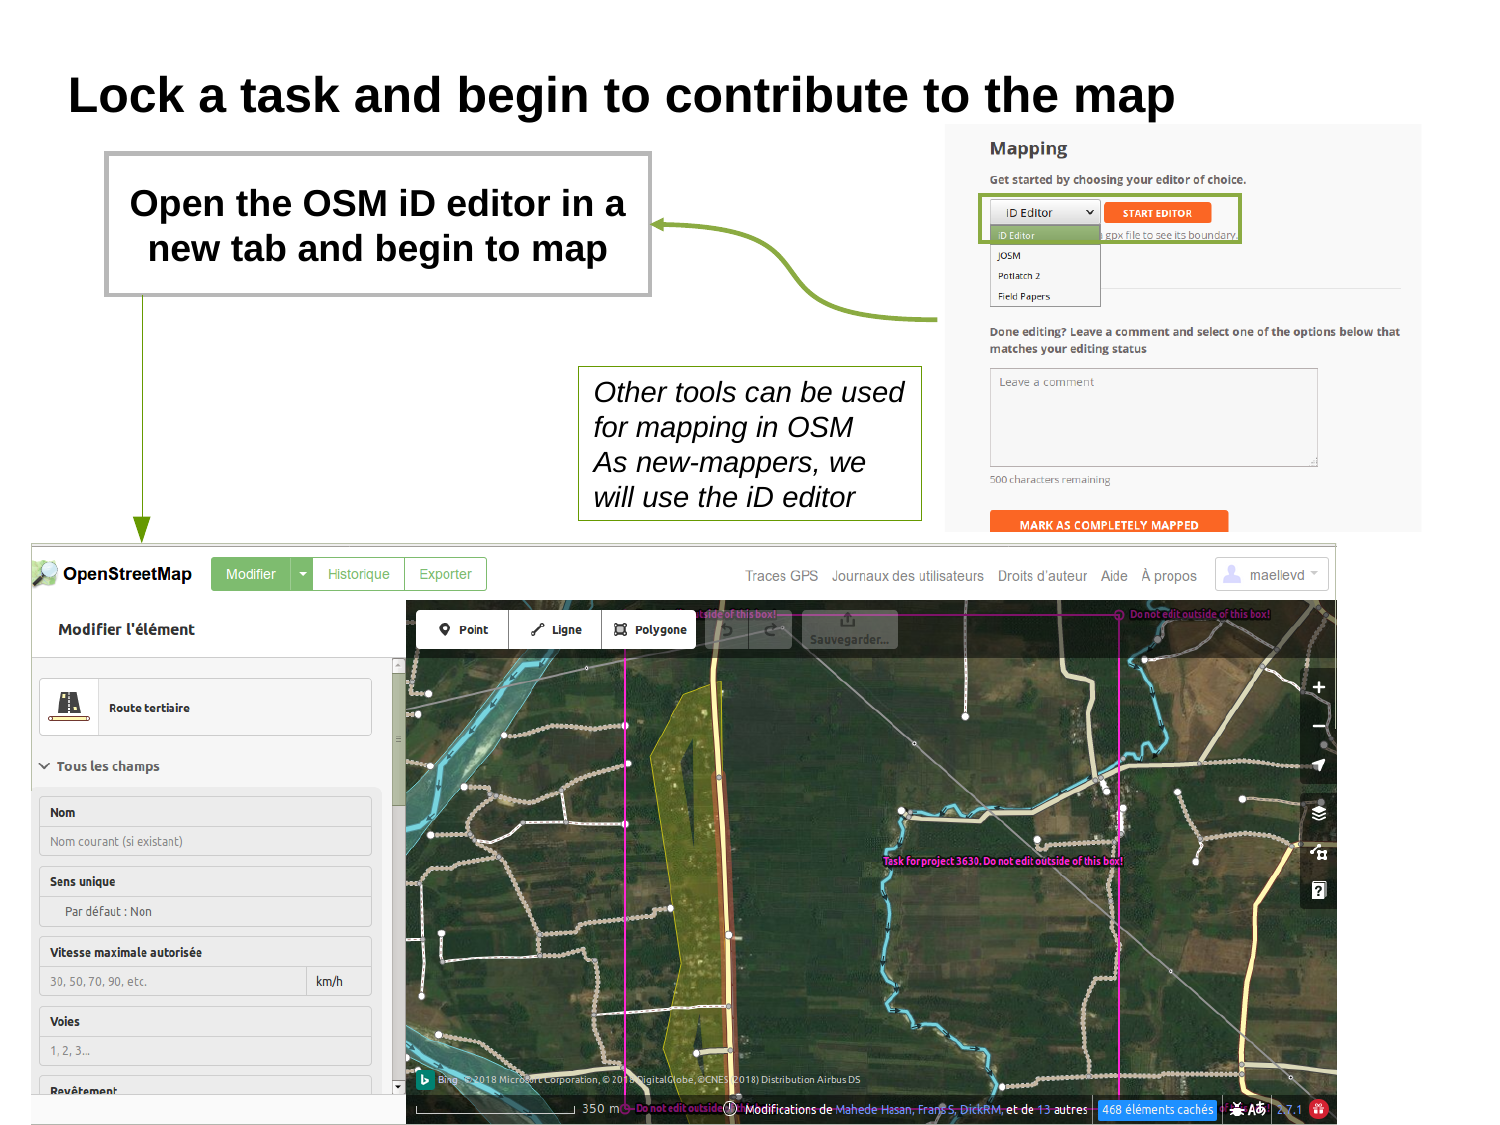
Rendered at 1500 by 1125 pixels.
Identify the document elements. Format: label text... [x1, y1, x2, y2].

text_box Lock a task and begin to contribute to the map [53, 54, 1459, 131]
text_box Other tools can be used for mapping in OSM As new-mappers, we will use the iD editor [578, 366, 922, 521]
text_box Open the OSM iD editor in a new tab and begin to map [106, 153, 650, 296]
picture [944, 124, 1422, 532]
picture [31, 543, 1337, 1125]
